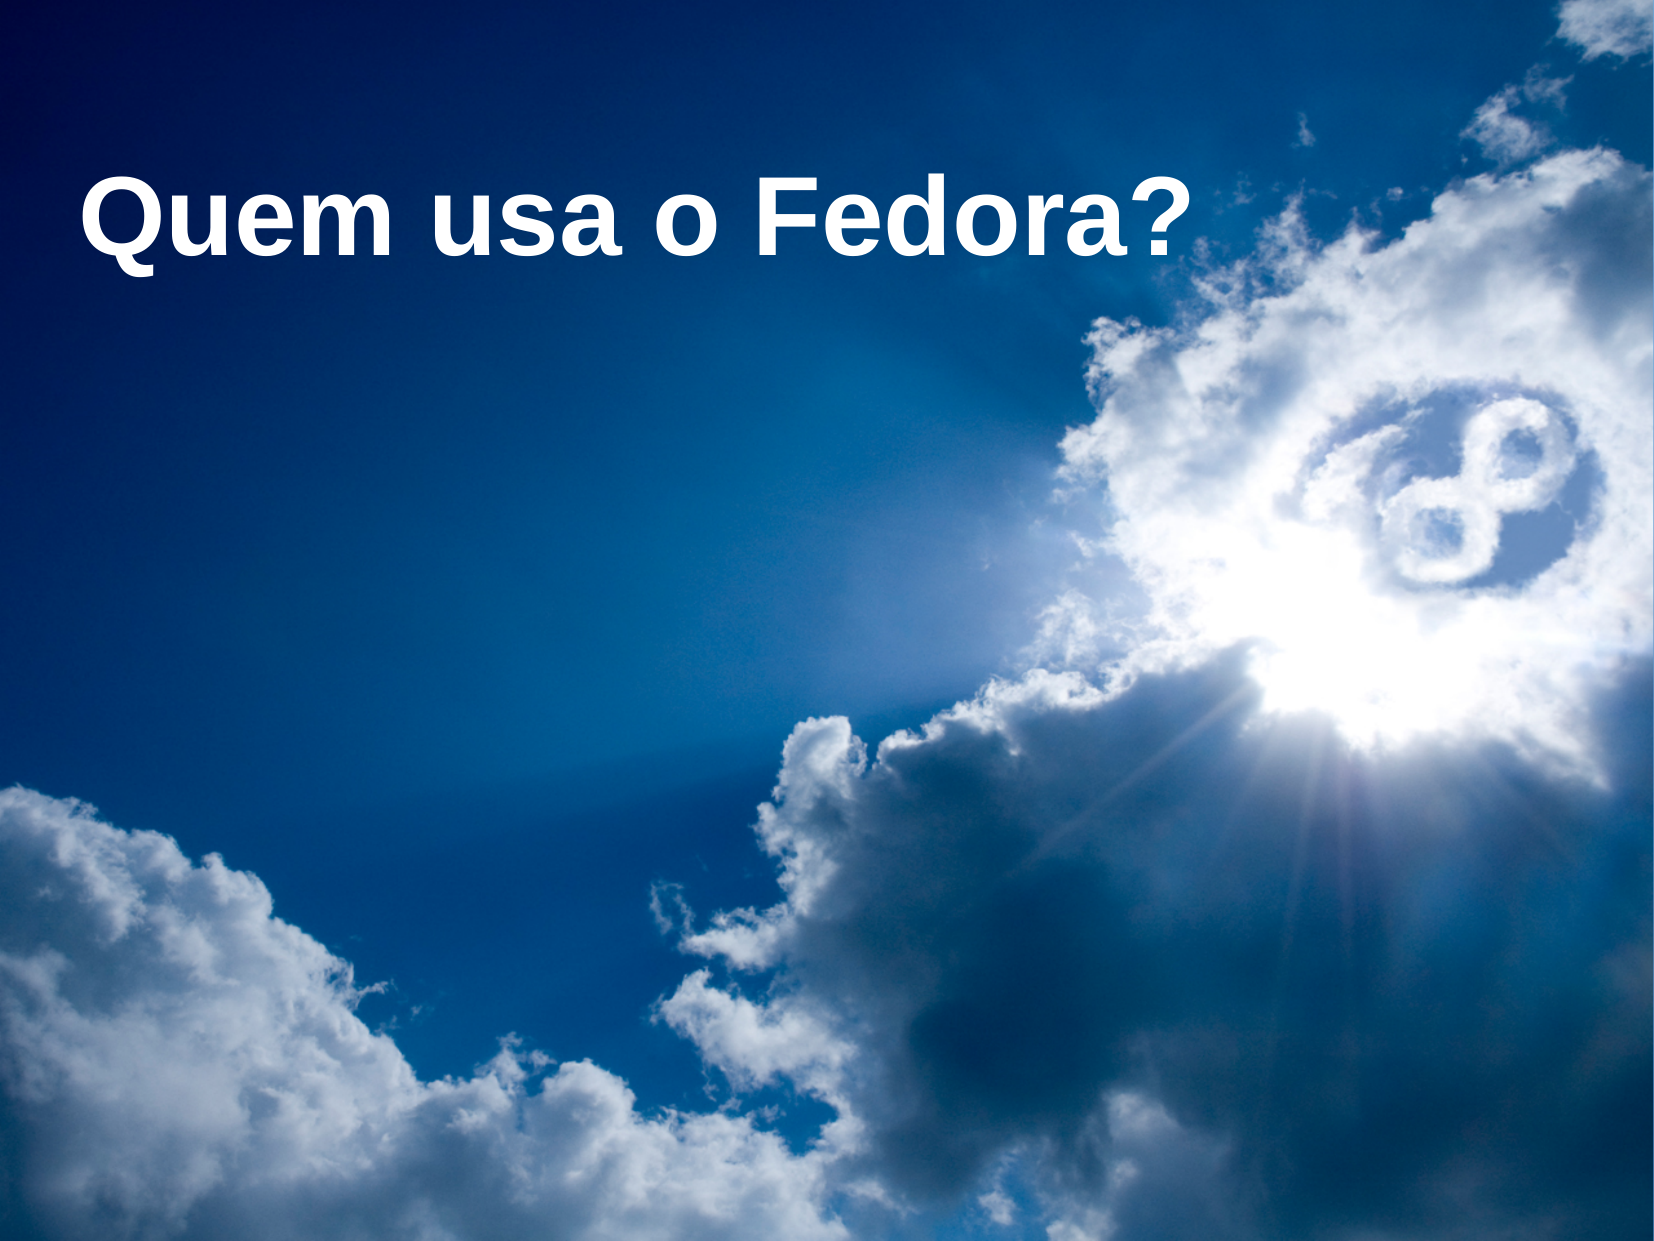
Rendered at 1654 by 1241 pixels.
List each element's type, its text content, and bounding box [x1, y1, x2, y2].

title Quem usa o Fedora? [0, 112, 1426, 320]
picture [0, 0, 1654, 1241]
